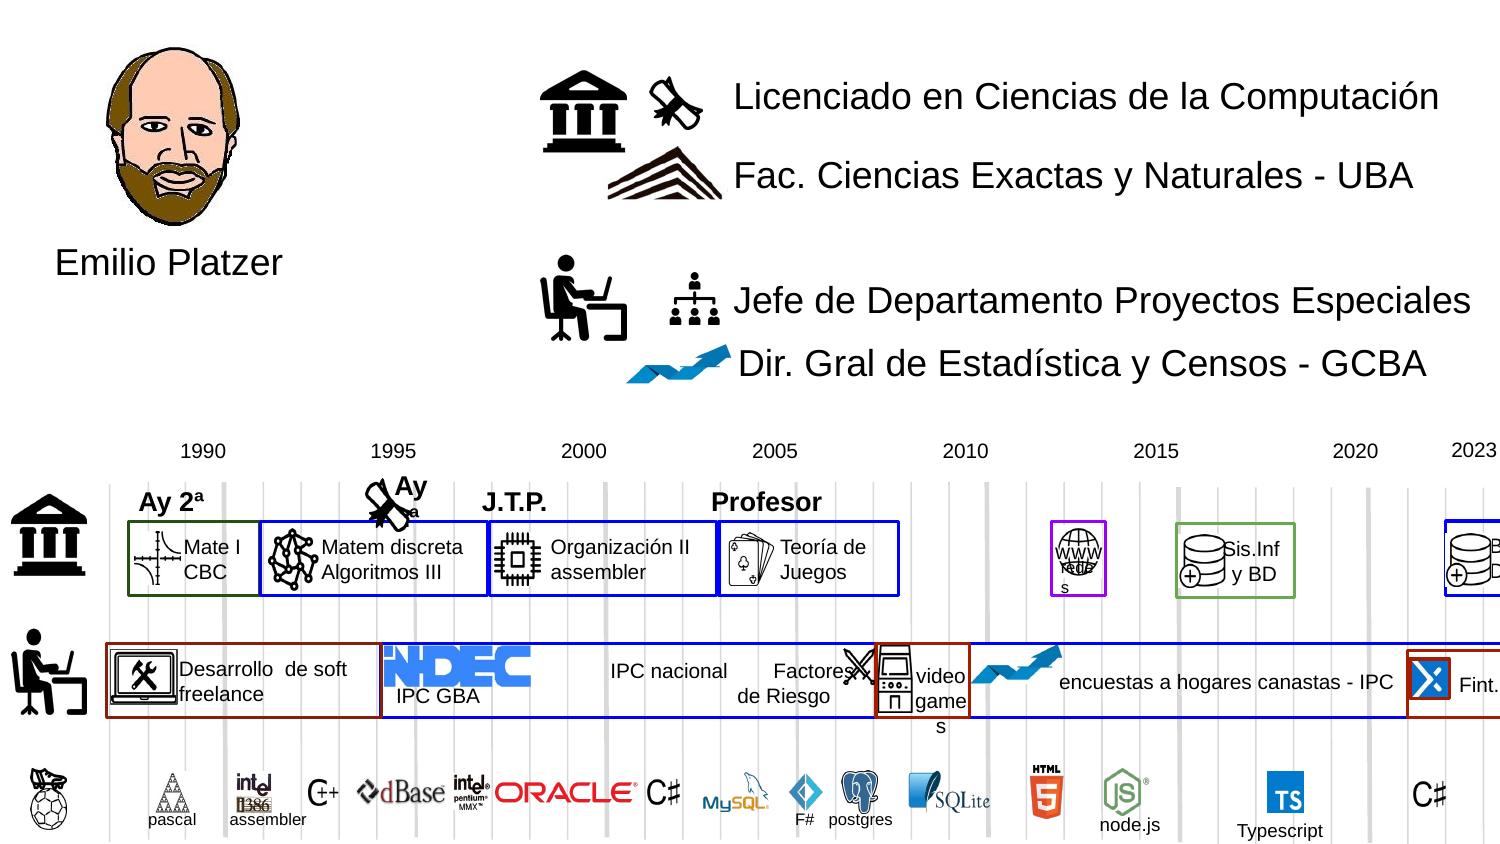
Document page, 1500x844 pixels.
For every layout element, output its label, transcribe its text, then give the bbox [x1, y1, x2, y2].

picture [11, 628, 87, 715]
text_box Ay 1ª [412, 479, 465, 521]
picture [843, 648, 875, 685]
picture [624, 342, 722, 384]
picture [540, 254, 627, 341]
text_box Profesor [696, 479, 887, 522]
picture [355, 773, 449, 810]
picture [668, 272, 721, 326]
picture [703, 772, 769, 812]
picture [264, 528, 319, 591]
picture [1445, 533, 1492, 587]
picture [906, 768, 992, 815]
text_box 2020 [1308, 422, 1403, 476]
text_box 2000 [537, 422, 631, 476]
text_box F# postgres [779, 793, 928, 837]
picture [235, 771, 272, 793]
text_box Sis.Inf y BD [1176, 523, 1295, 598]
picture [540, 67, 718, 200]
picture [641, 773, 688, 811]
picture [306, 771, 343, 813]
text_box Matem discreta Algoritmos III [260, 521, 488, 596]
text_box Teoría de Juegos [718, 521, 899, 596]
picture [1411, 660, 1448, 697]
text_box 2023 [1427, 421, 1500, 475]
picture [111, 650, 177, 704]
picture [1023, 765, 1070, 819]
text_box video games [898, 647, 984, 722]
text_box node.js [1084, 798, 1178, 841]
text_box Ay 2ª [123, 479, 365, 522]
picture [453, 773, 490, 810]
picture [1267, 771, 1304, 803]
text_box Dir. Gral de Estadística y Censos - GCBA [722, 324, 1500, 399]
text_box B D [1492, 552, 1500, 564]
picture [154, 771, 191, 793]
picture [383, 645, 531, 687]
picture [365, 478, 412, 532]
text_box B D [1445, 520, 1500, 539]
text_box Typescript [1221, 803, 1341, 844]
text_box Fint. [1407, 650, 1500, 718]
text_box Emilio Platzer [26, 211, 322, 310]
text_box 2015 [1109, 422, 1204, 476]
text_box 1990 [156, 422, 250, 476]
text_box redes [1045, 565, 1111, 612]
text_box encuestas a hogares canastas - IPC [971, 643, 1500, 718]
picture [30, 767, 67, 830]
picture [841, 770, 878, 793]
picture [1055, 525, 1102, 565]
picture [1103, 768, 1150, 798]
picture [492, 780, 640, 804]
text_box Licenciado en Ciencias de la Computación [718, 57, 1483, 132]
picture [787, 771, 824, 793]
text_box Mate I CBC [128, 521, 260, 596]
text_box Desarrollo de soft freelance [106, 643, 382, 718]
picture [11, 491, 87, 578]
text_box Organización II assembler [489, 521, 717, 596]
text_box Fac. Ciencias Exactas y Naturales - UBA [718, 135, 1483, 210]
picture [649, 363, 722, 384]
text_box J.T.P. [466, 479, 694, 522]
text_box B D [1445, 577, 1500, 596]
text_box 2005 [728, 422, 822, 476]
text_box pascal assembler [133, 793, 324, 836]
picture [649, 76, 703, 130]
text_box 2010 [919, 422, 1013, 476]
picture [878, 645, 913, 713]
text_box B D [1493, 565, 1500, 576]
picture [98, 44, 250, 230]
text_box IPC nacional Factores IPC GBA de Riesgo [382, 643, 874, 718]
text_box 1995 [346, 422, 441, 476]
text_box Jefe de Departamento Proyectos Especiales [718, 260, 1500, 335]
picture [1407, 775, 1454, 812]
